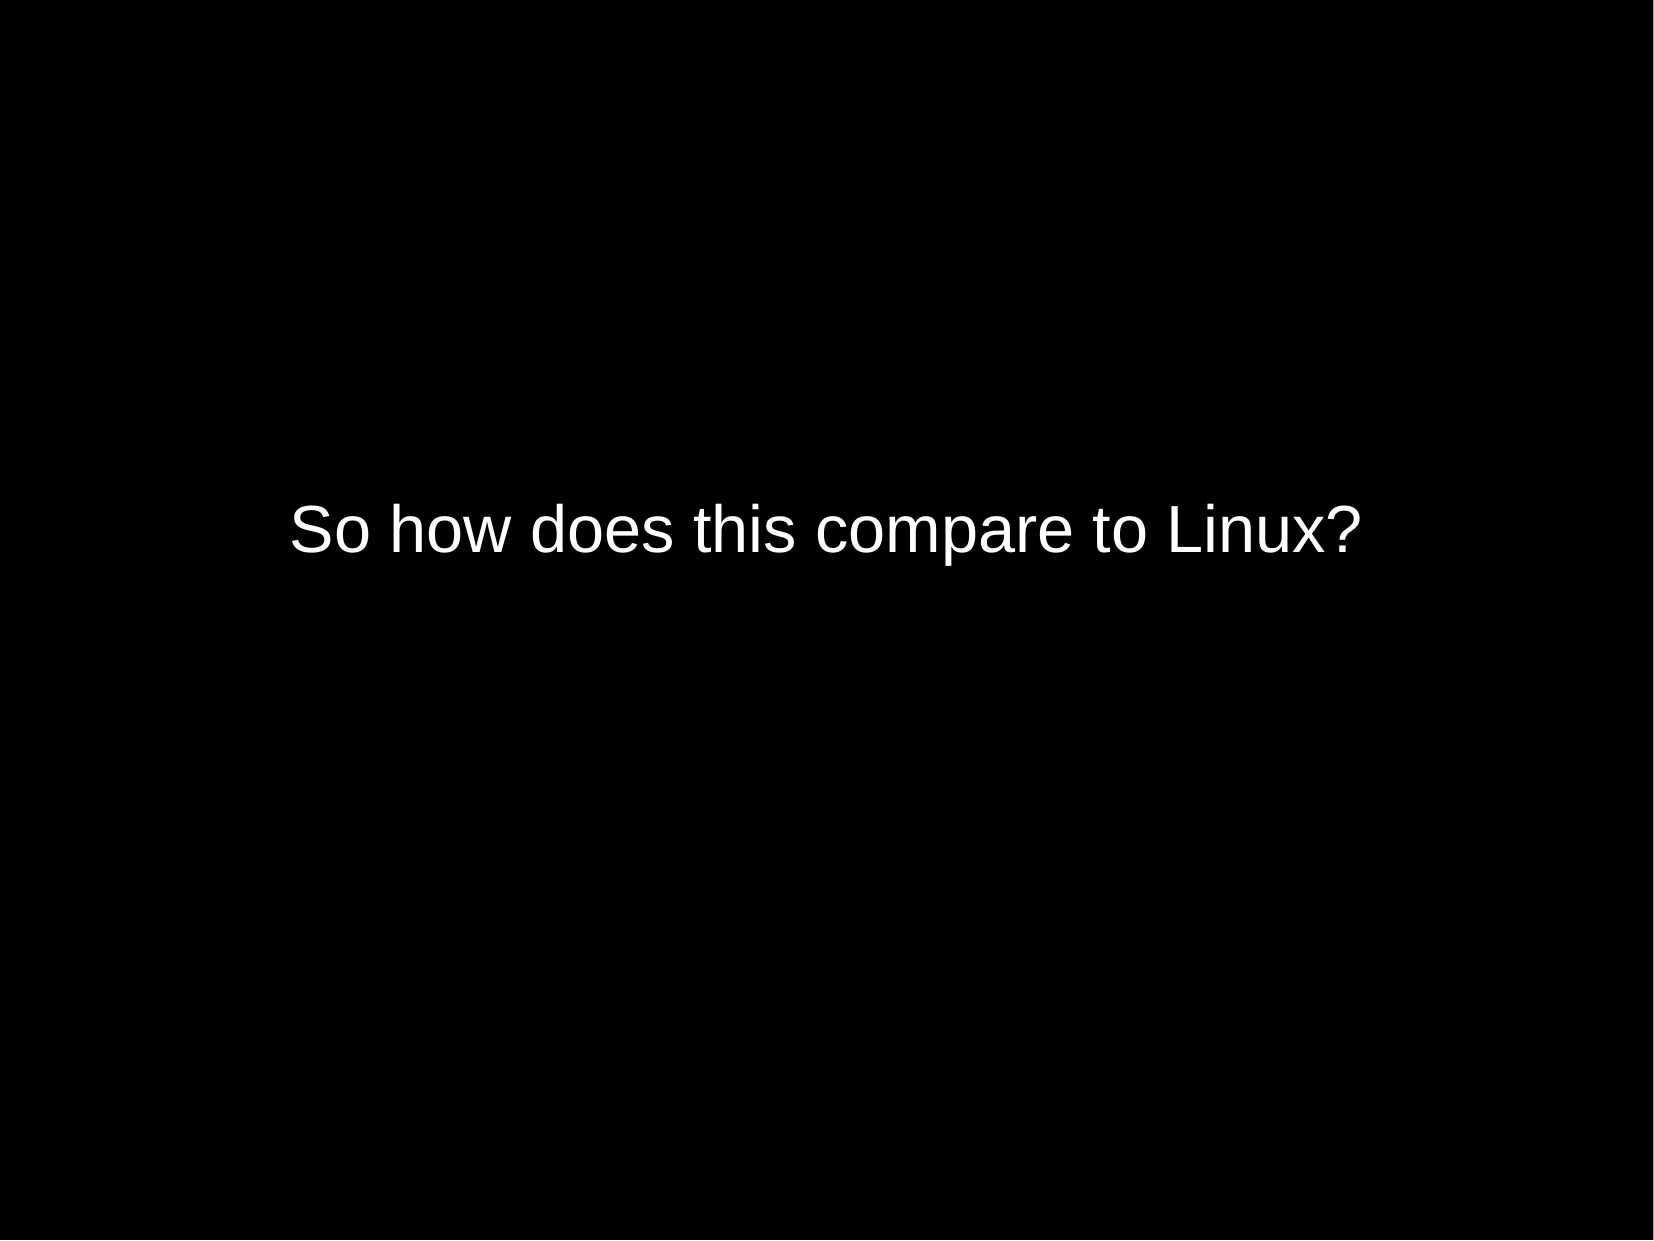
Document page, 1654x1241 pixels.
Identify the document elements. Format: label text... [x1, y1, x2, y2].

subtitle So how does this compare to Linux? [82, 49, 1571, 1010]
